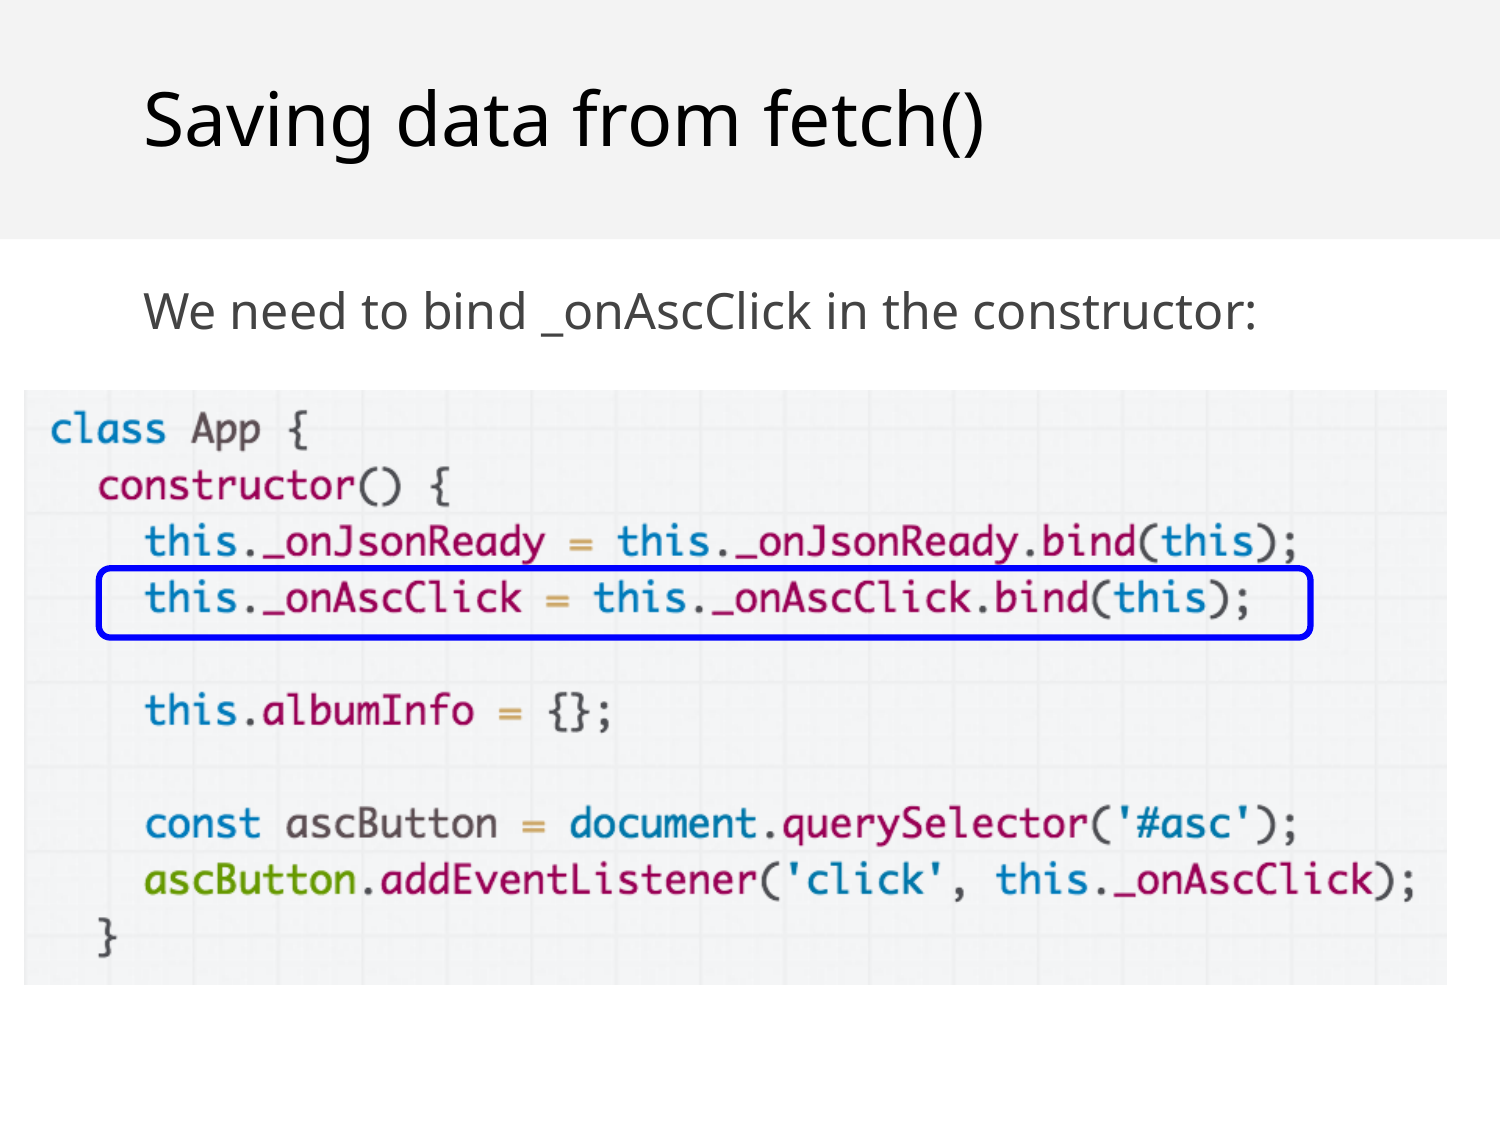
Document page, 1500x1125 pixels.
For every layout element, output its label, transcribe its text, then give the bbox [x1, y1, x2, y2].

picture [24, 390, 1447, 985]
list We need to bind _onAscClick in the constructor: [128, 255, 1372, 390]
title Saving data from fetch() [128, 56, 1372, 183]
